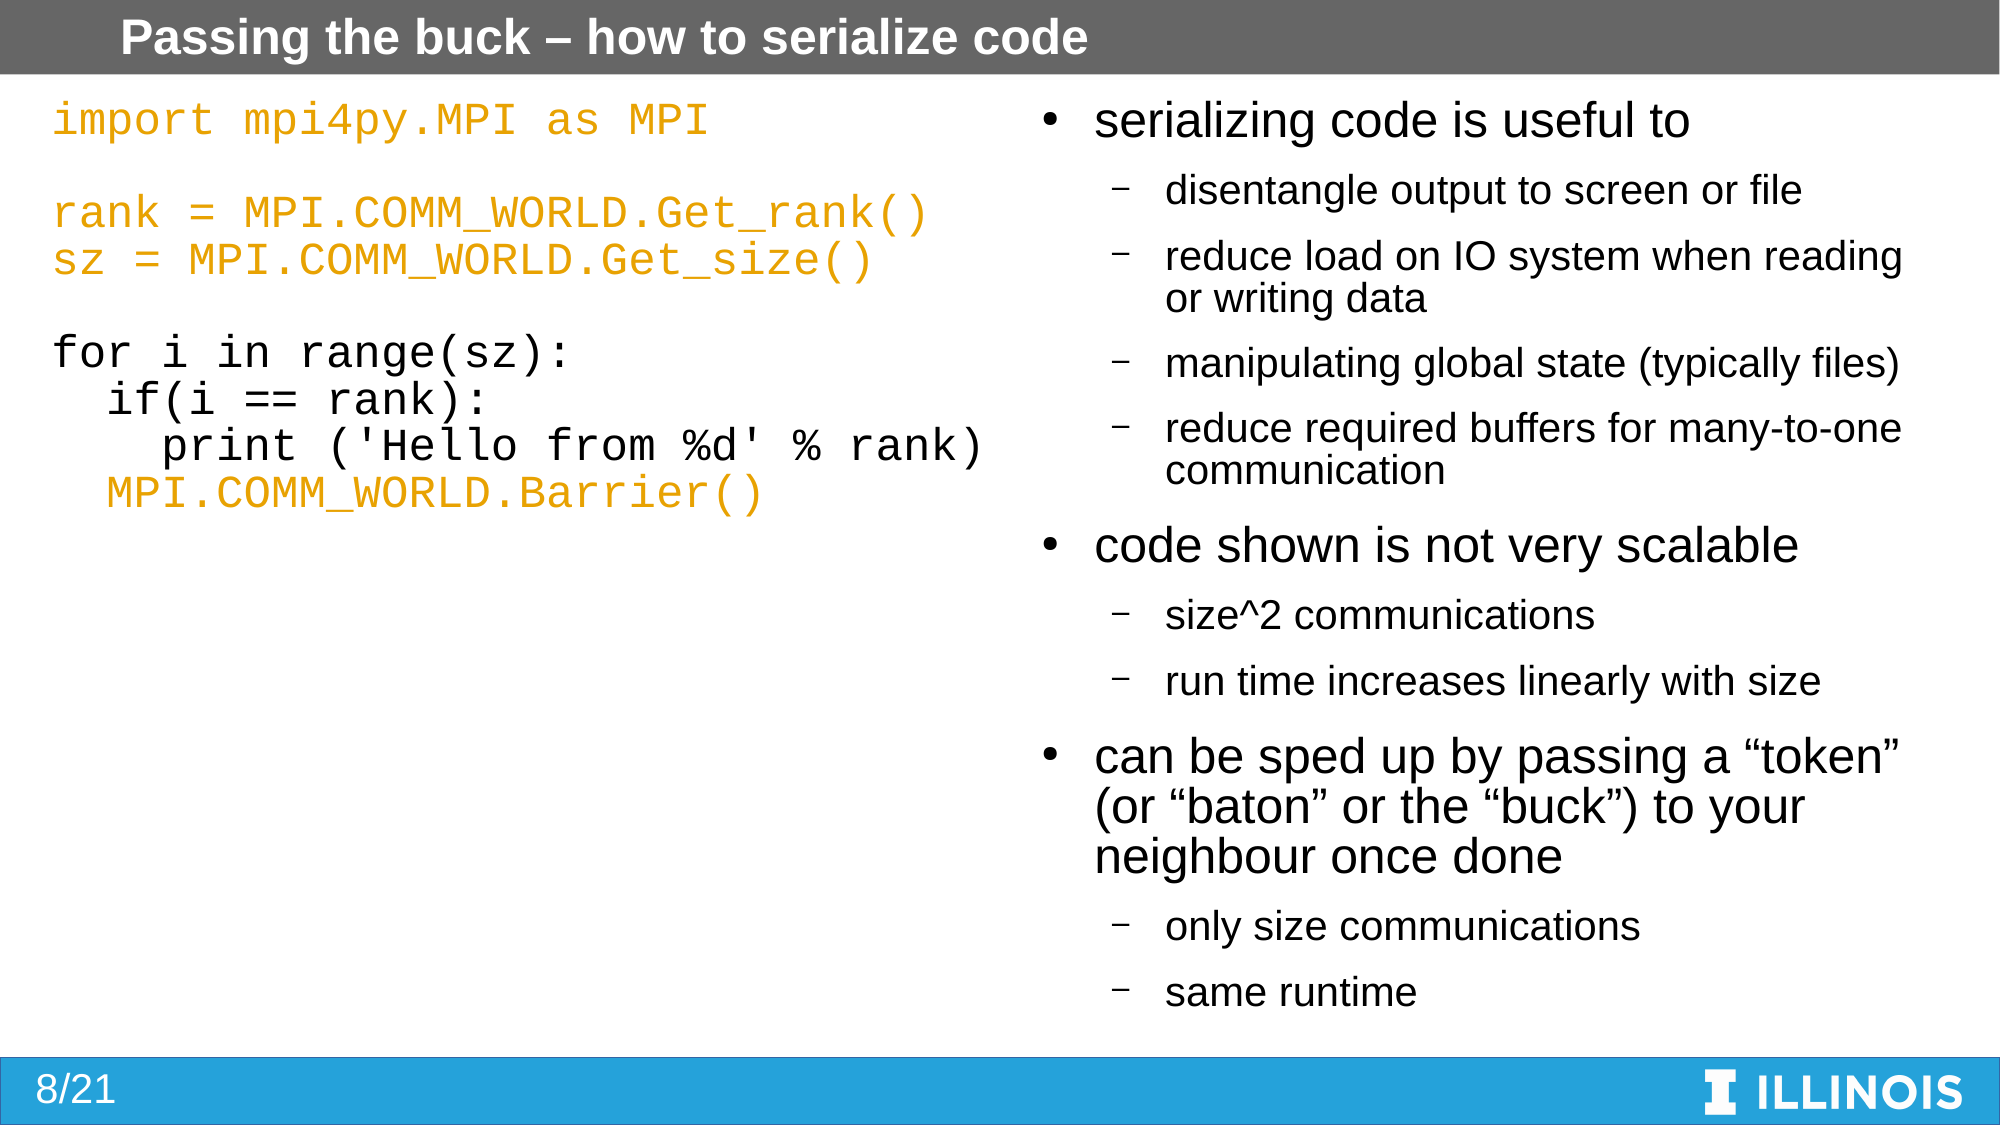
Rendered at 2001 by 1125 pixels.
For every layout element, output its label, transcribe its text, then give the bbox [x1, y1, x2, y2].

list import mpi4py.MPI as MPI rank = MPI.COMM_WORLD.Get_rank() sz = MPI.COMM_WORLD.Get_size() for i in range(sz): if(i == rank): print ('Hello from %d' % rank) MPI.COMM_WORLD.Barrier() [51, 97, 1023, 1058]
title Passing the buck – how to serialize code [0, 0, 2000, 75]
list serializing code is useful to disentangle output to screen or file reduce load on IO system when reading or writing data manipulating global state (typically files) reduce required buffers for many-to-one communication code shown is not very scalable size^2 communications run time increases linearly with size can be sped up by passing a “token” (or “baton” or the “buck”) to your neighbour once done only size communications same runtime [1023, 97, 1950, 1058]
picture [1705, 1069, 1962, 1115]
